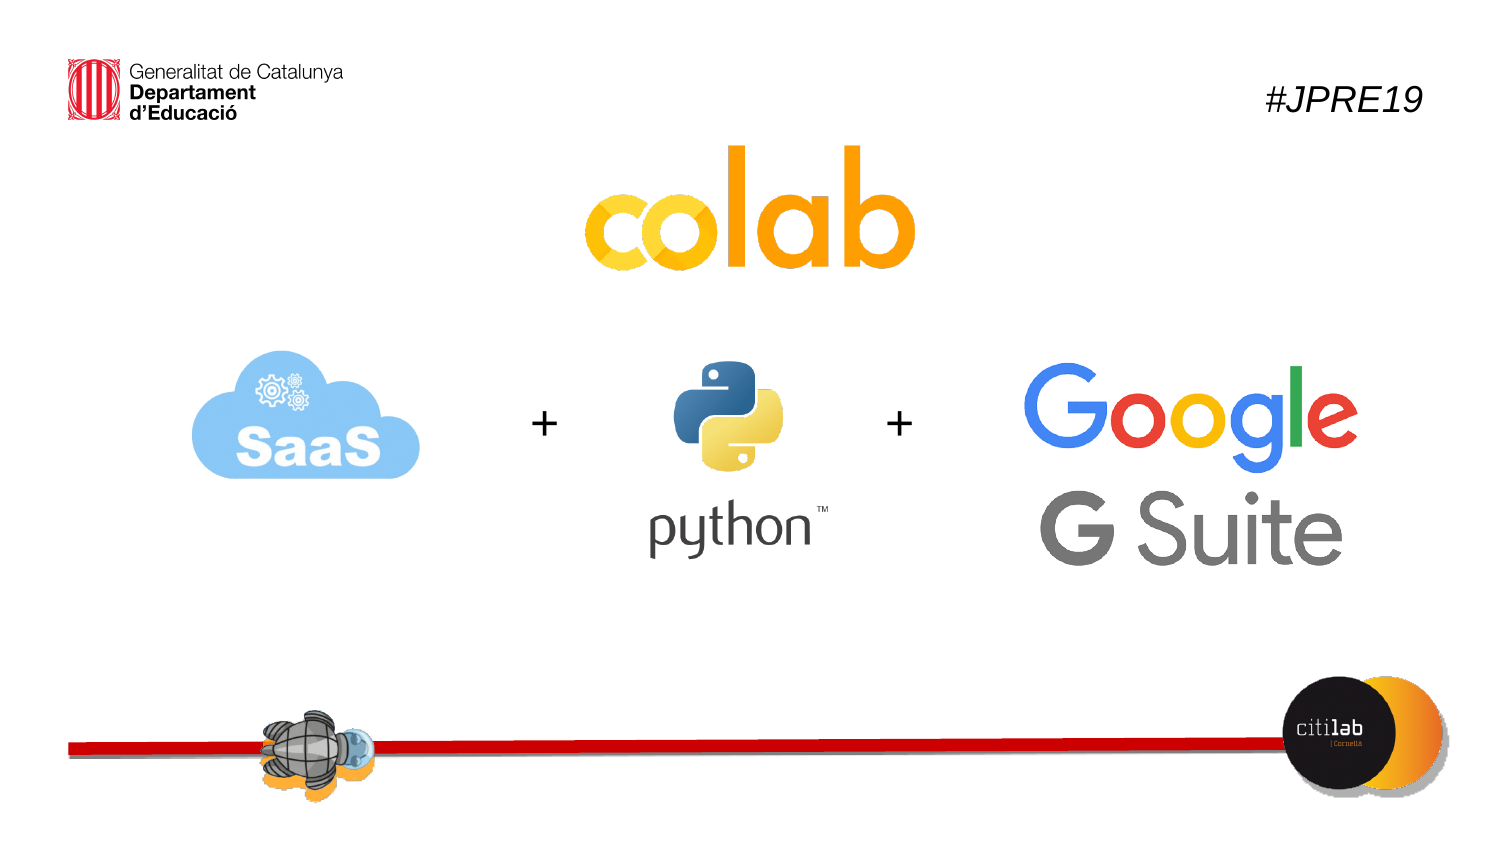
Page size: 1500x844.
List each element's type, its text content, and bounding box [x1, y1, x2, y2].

picture [1281, 675, 1445, 791]
picture [252, 694, 384, 798]
text_box + [514, 375, 601, 488]
picture [539, 119, 961, 306]
text_box #JPRE19 [1250, 59, 1462, 120]
text_box + [870, 375, 957, 488]
picture [180, 345, 432, 487]
picture [68, 59, 343, 120]
picture [500, 354, 976, 580]
picture [996, 338, 1385, 601]
